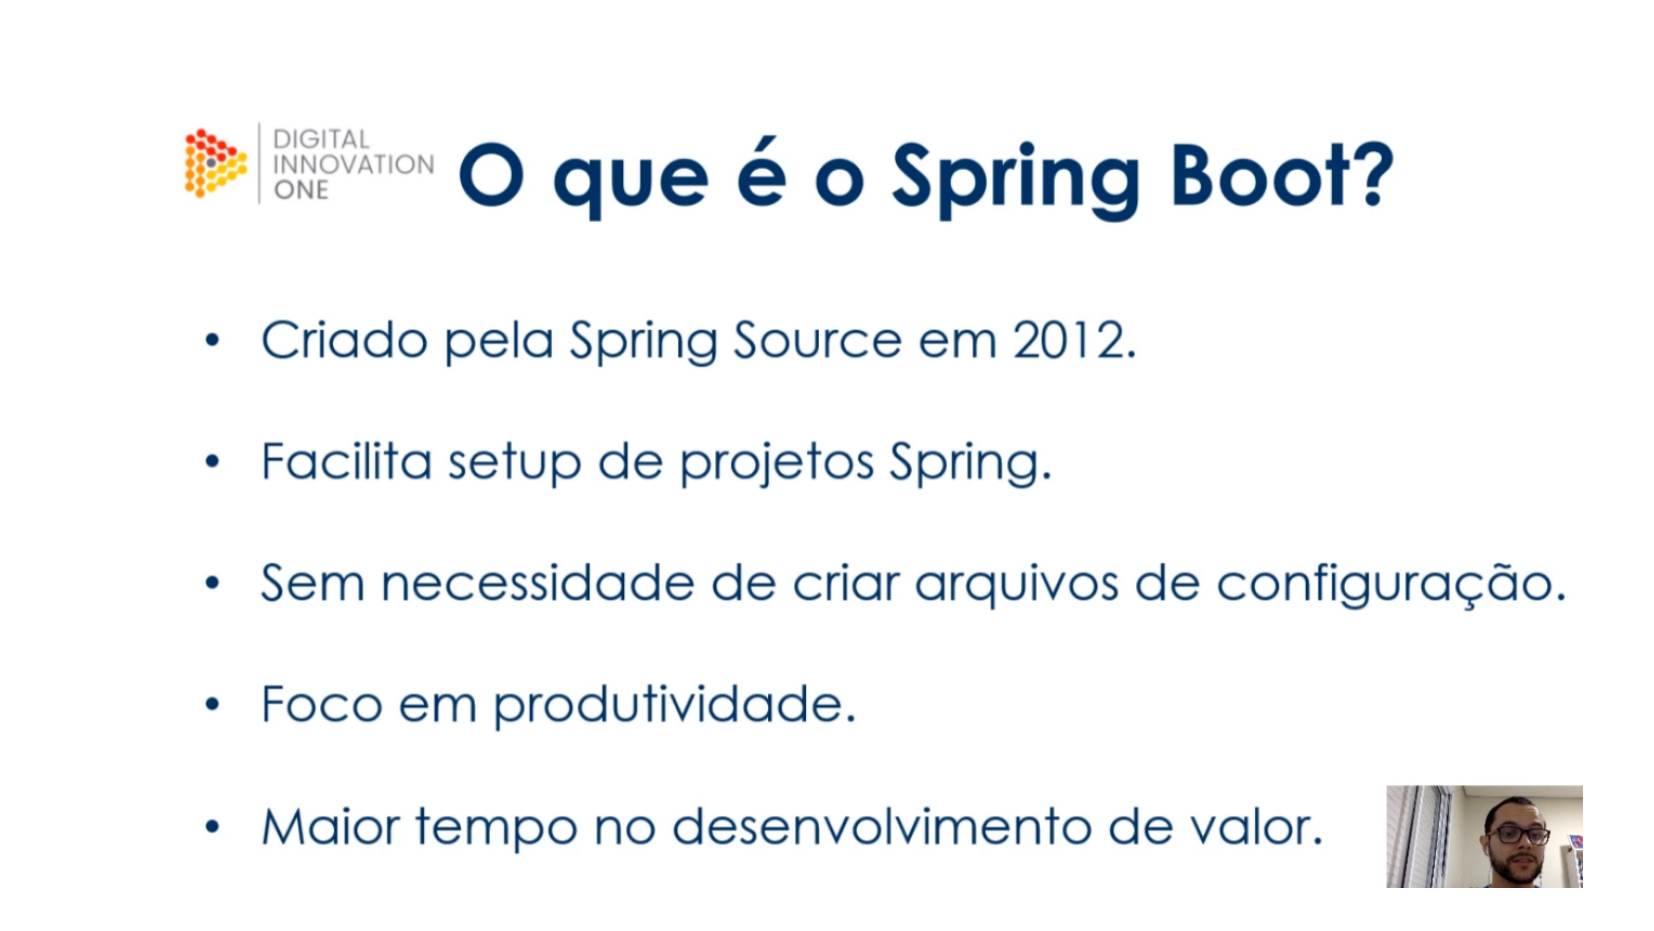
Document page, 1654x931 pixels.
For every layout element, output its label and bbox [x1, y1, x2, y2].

picture [147, 94, 1583, 888]
